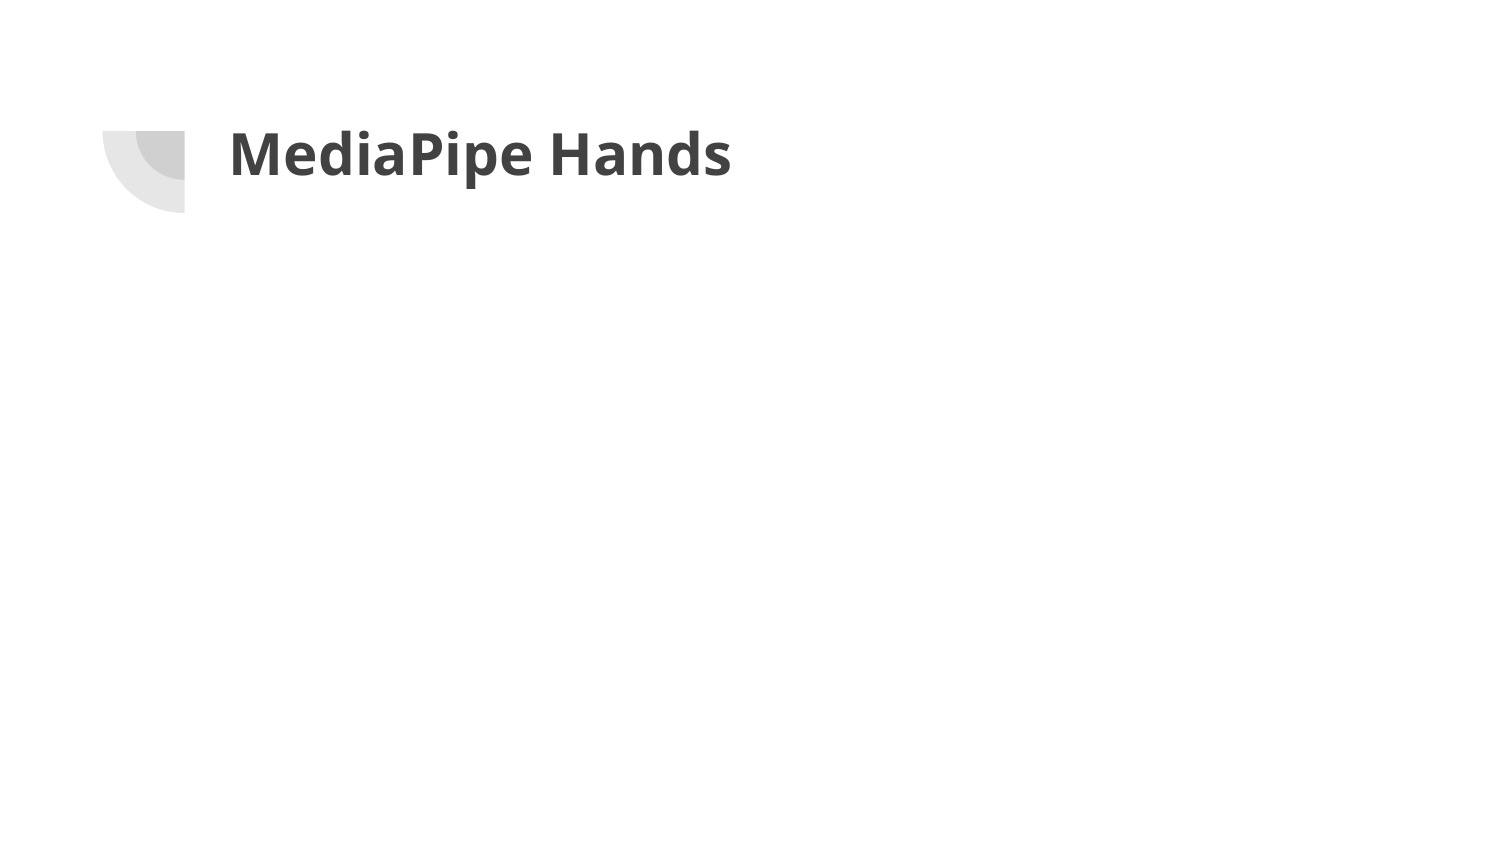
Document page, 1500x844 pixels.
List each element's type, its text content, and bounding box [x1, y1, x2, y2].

title MediaPipe Hands [213, 98, 1368, 263]
